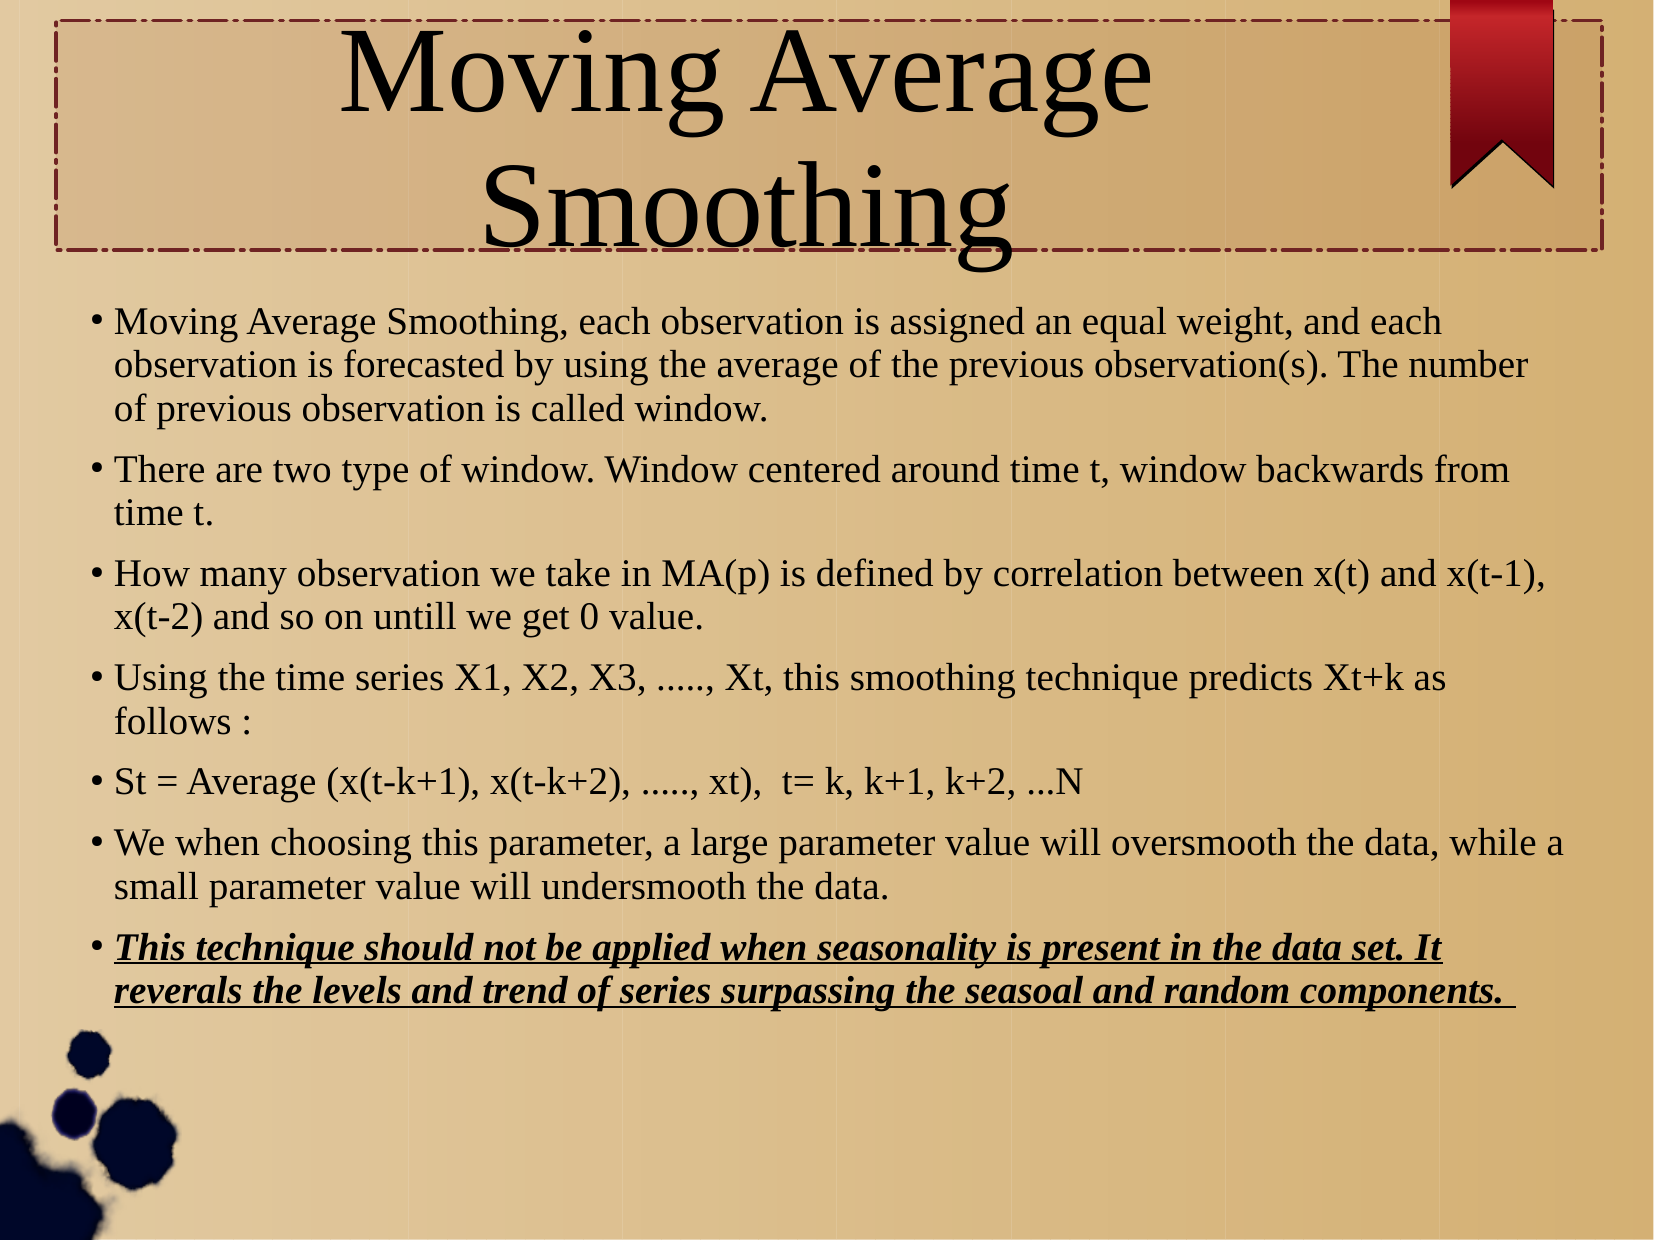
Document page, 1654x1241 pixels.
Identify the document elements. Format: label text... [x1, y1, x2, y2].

list Moving Average Smoothing, each observation is assigned an equal weight, and each observation is forecasted by using the average of the previous observation(s). The number of previous observation is called window. There are two type of window. Window centered around time t, window backwards from time t. How many observation we take in MA(p) is defined by correlation between x(t) and x(t-1), x(t-2) and so on untill we get 0 value. Using the time series X1, X2, X3, ....., Xt, this smoothing technique predicts Xt+k as follows : St = Average (x(t-k+1), x(t-k+2), ....., xt), t= k, k+1, k+2, ...N We when choosing this parameter, a large parameter value will oversmooth the data, while a small parameter value will undersmooth the data. This technique should not be applied when seasonality is present in the data set. It reverals the levels and trend of series surpassing the seasoal and random components. [82, 299, 1571, 1019]
title Moving Average Smoothing [82, 2, 1412, 274]
